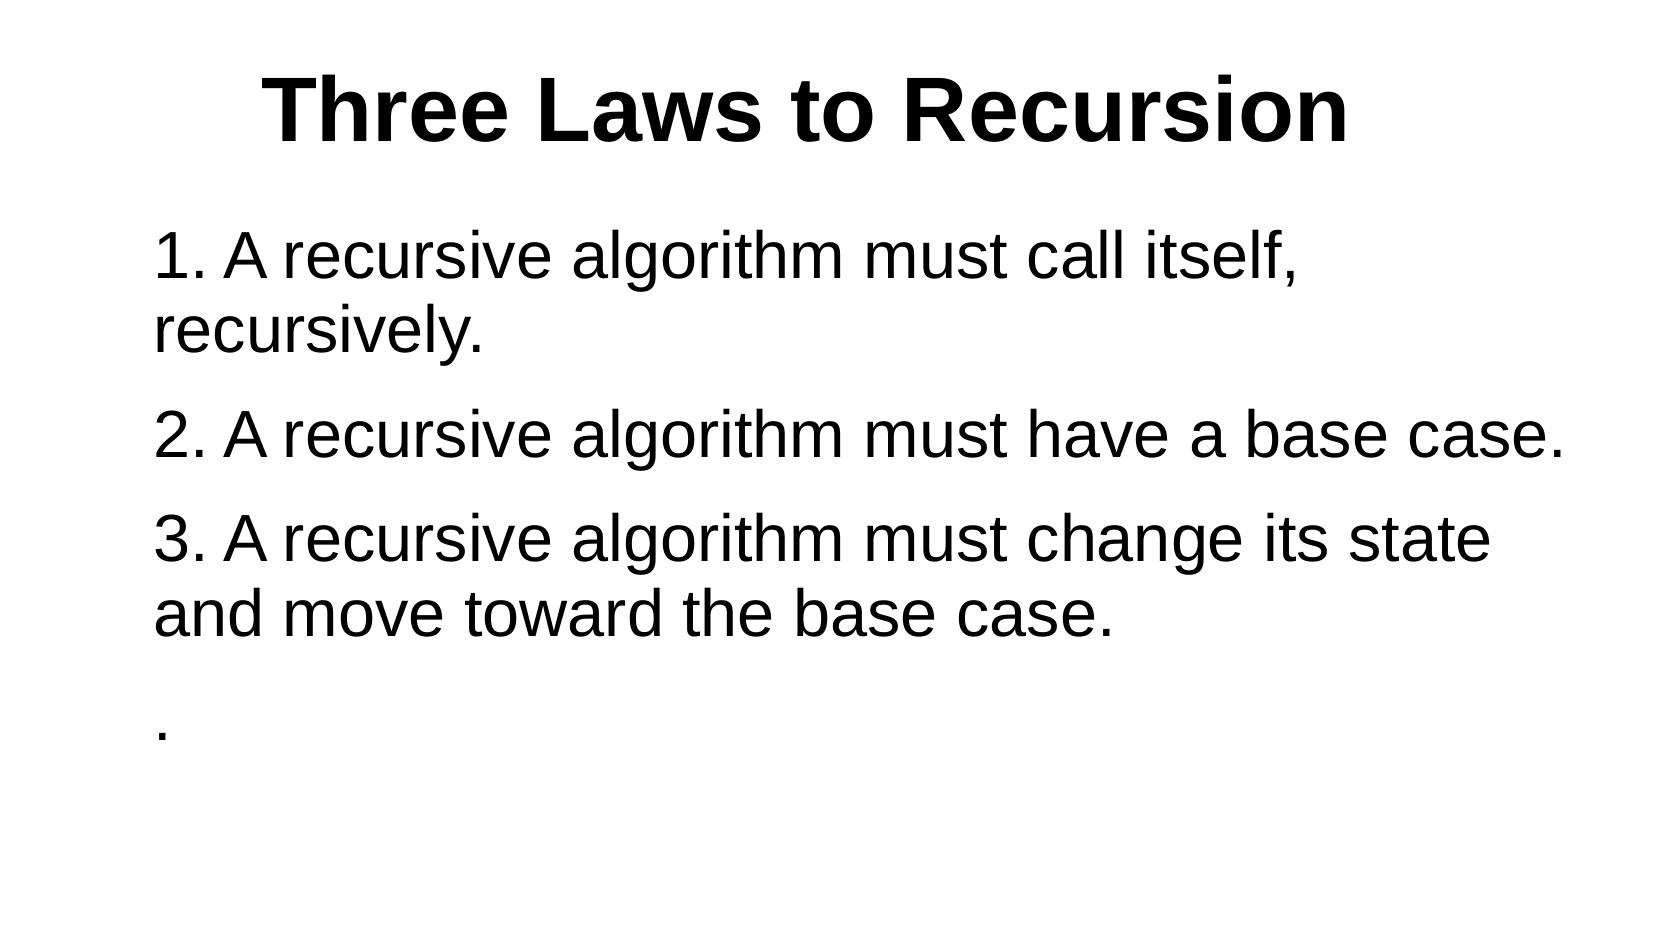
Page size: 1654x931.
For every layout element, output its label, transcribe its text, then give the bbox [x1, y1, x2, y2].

title Three Laws to Recursion [75, 32, 1564, 188]
list 1. A recursive algorithm must call itself, recursively. 2. A recursive algorithm must have a base case. 3. A recursive algorithm must change its state and move toward the base case. . [82, 217, 1571, 758]
